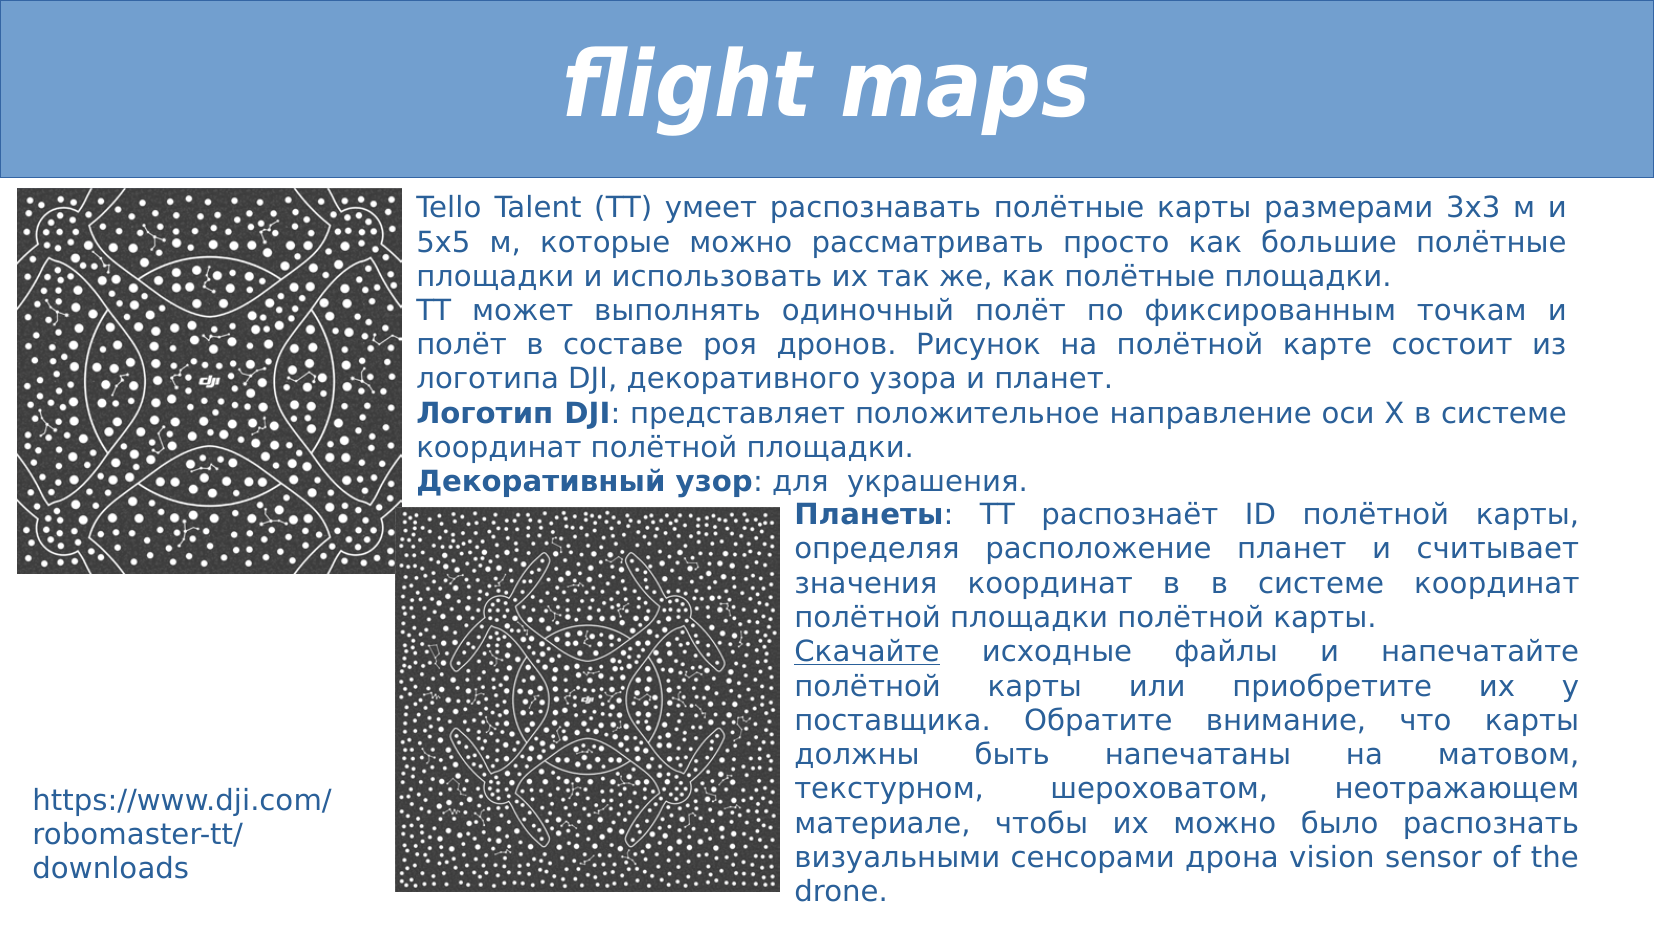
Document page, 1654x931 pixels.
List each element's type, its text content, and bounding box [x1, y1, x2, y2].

text_box flight maps [11, 23, 1642, 178]
text_box [0, 0, 1654, 178]
text_box Tello Talent (TT) умеет распознавать полётные карты размерами 3x3 м и 5x5 м, которые можно рассматривать просто как большие полётные площадки и использовать их так же, как полётные площадки. TT может выполнять одиночный полёт по фиксированным точкам и полёт в составе роя дронов. Рисунок на полётной карте состоит из логотипа DJI, декоративного узора и планет. Логотип DJI: представляет положительное направление оси X в системе координат полётной площадки. Декоративный узор: для украшения. [401, 183, 1583, 507]
text_box https://www.dji.com/robomaster-tt/downloads [17, 775, 396, 893]
text_box Планеты: TT распознаёт ID полётной карты, определяя расположение планет и считывает значения координат в в системе координат полётной площадки полётной карты. Скачайте исходные файлы и напечатайте полётной карты или приобретите их у поставщика. Обратите внимание, что карты должны быть напечатаны на матовом, текстурном, шероховатом, неотражающем материале, чтобы их можно было распознать визуальными сенсорами дрона vision sensor of the drone. [779, 490, 1595, 922]
picture [17, 188, 780, 892]
